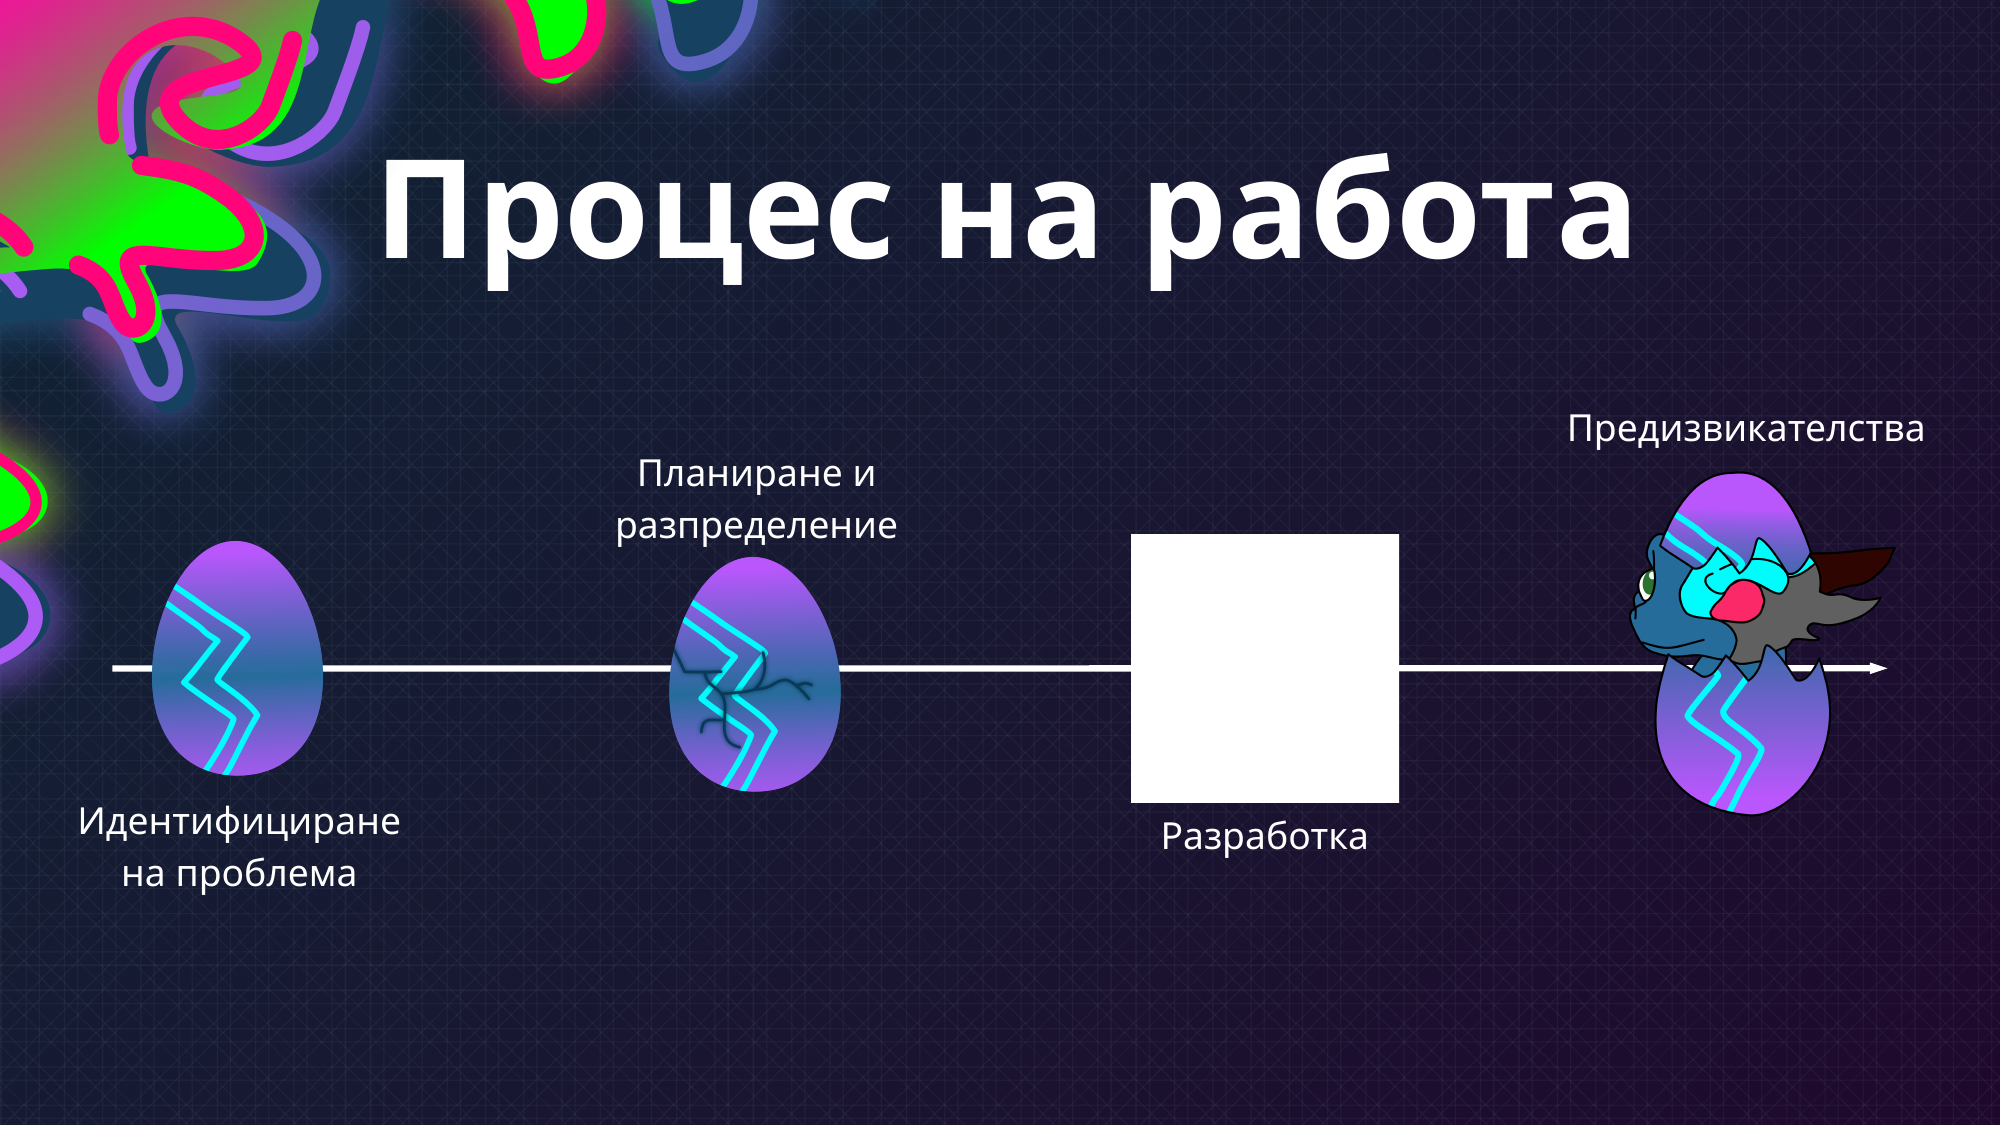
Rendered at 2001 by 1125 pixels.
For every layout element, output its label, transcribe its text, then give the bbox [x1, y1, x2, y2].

text_box [96, 729, 383, 789]
text_box Идентифициране на проблема [66, 789, 414, 892]
text_box Планиране и разпределение [877, 441, 931, 544]
text_box [613, 544, 901, 812]
text_box Предизвикателства [1566, 397, 1928, 447]
text_box Разработка [1091, 805, 1439, 855]
picture [0, 0, 2000, 1125]
text_box Процес на работа [877, 91, 1644, 276]
text_box [1549, 456, 1928, 834]
text_box [1131, 534, 1400, 803]
